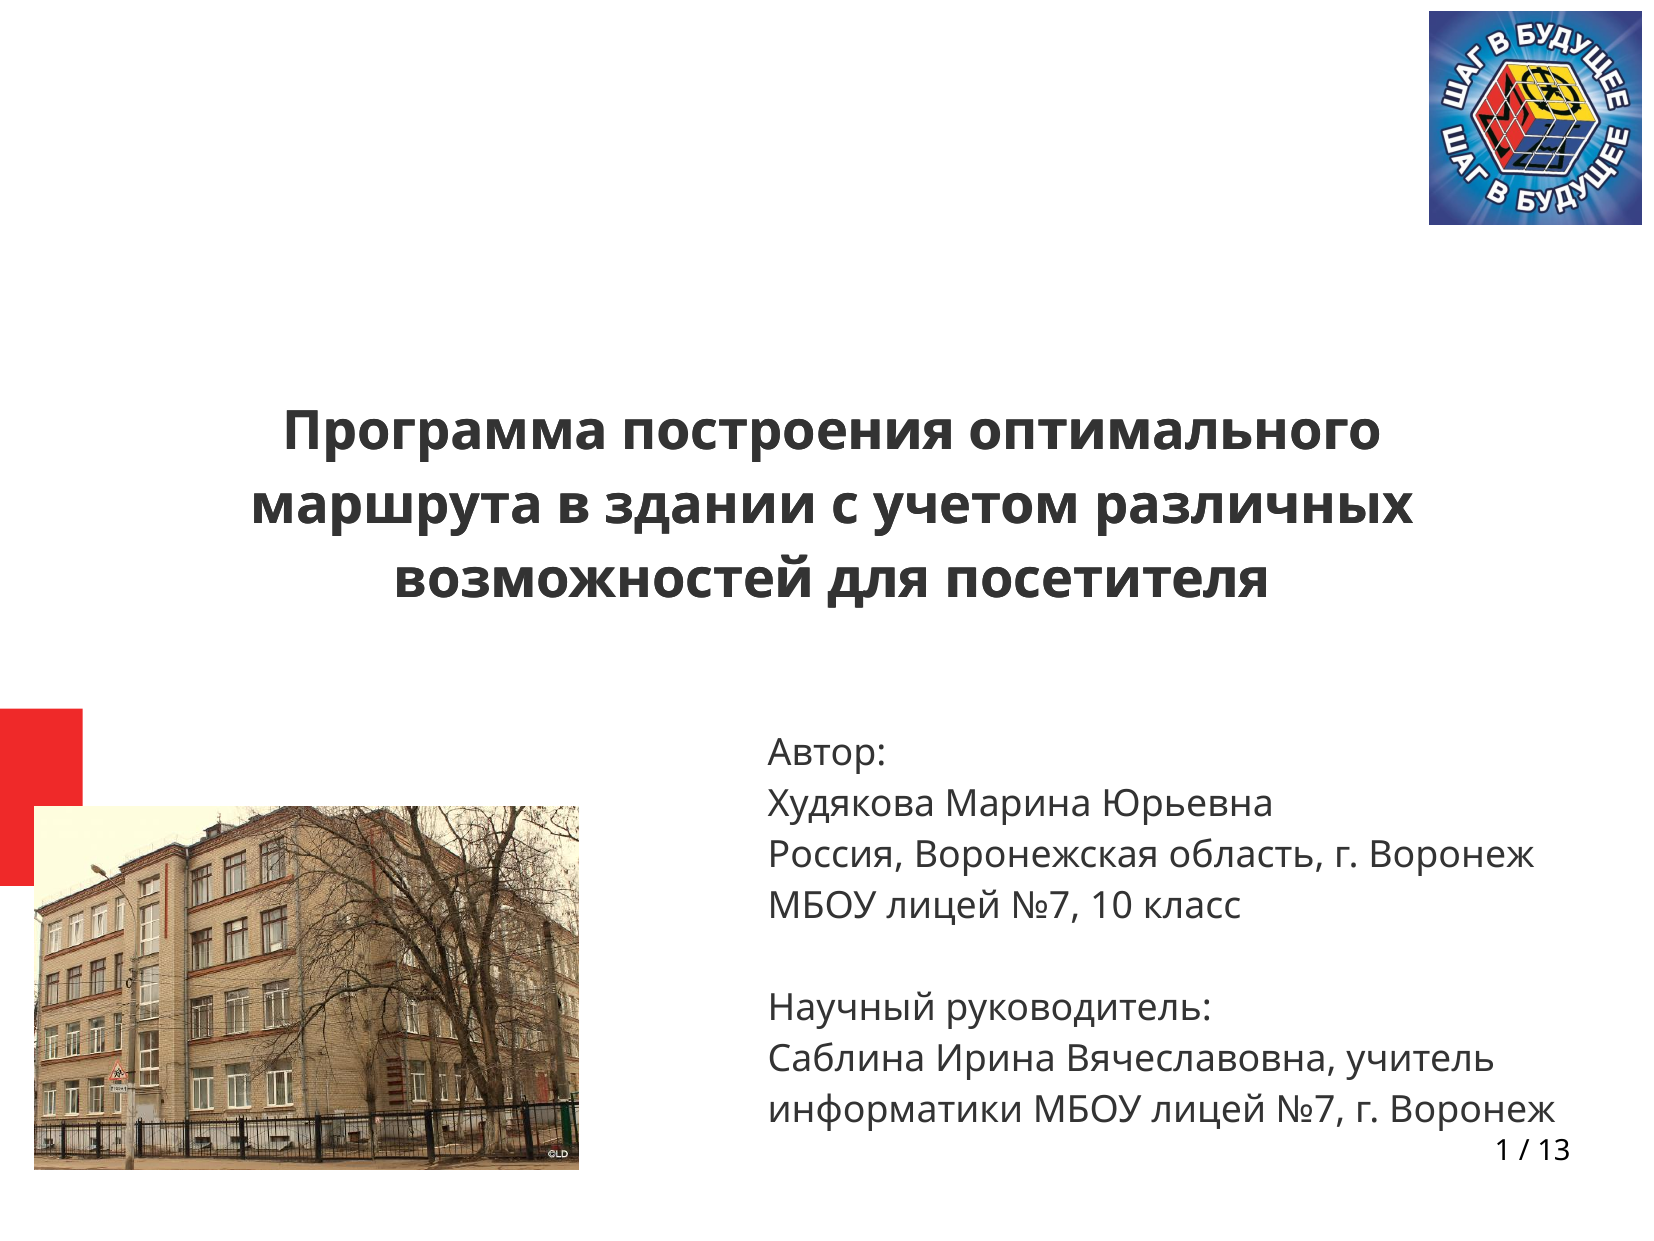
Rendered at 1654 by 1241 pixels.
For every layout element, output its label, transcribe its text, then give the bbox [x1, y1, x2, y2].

title Программа построения оптимального маршрута в здании с учетом различных возможностей для посетителя [130, 366, 1536, 639]
title Автор: Худякова Марина Юрьевна Россия, Воронежская область, г. Воронеж МБОУ лицей №7, 10 класс Научный руководитель: Саблина Ирина Вячеславовна, учитель информатики МБОУ лицей №7, г. Воронеж [236, 725, 1642, 1134]
picture [1429, 11, 1642, 225]
picture [34, 806, 579, 1170]
